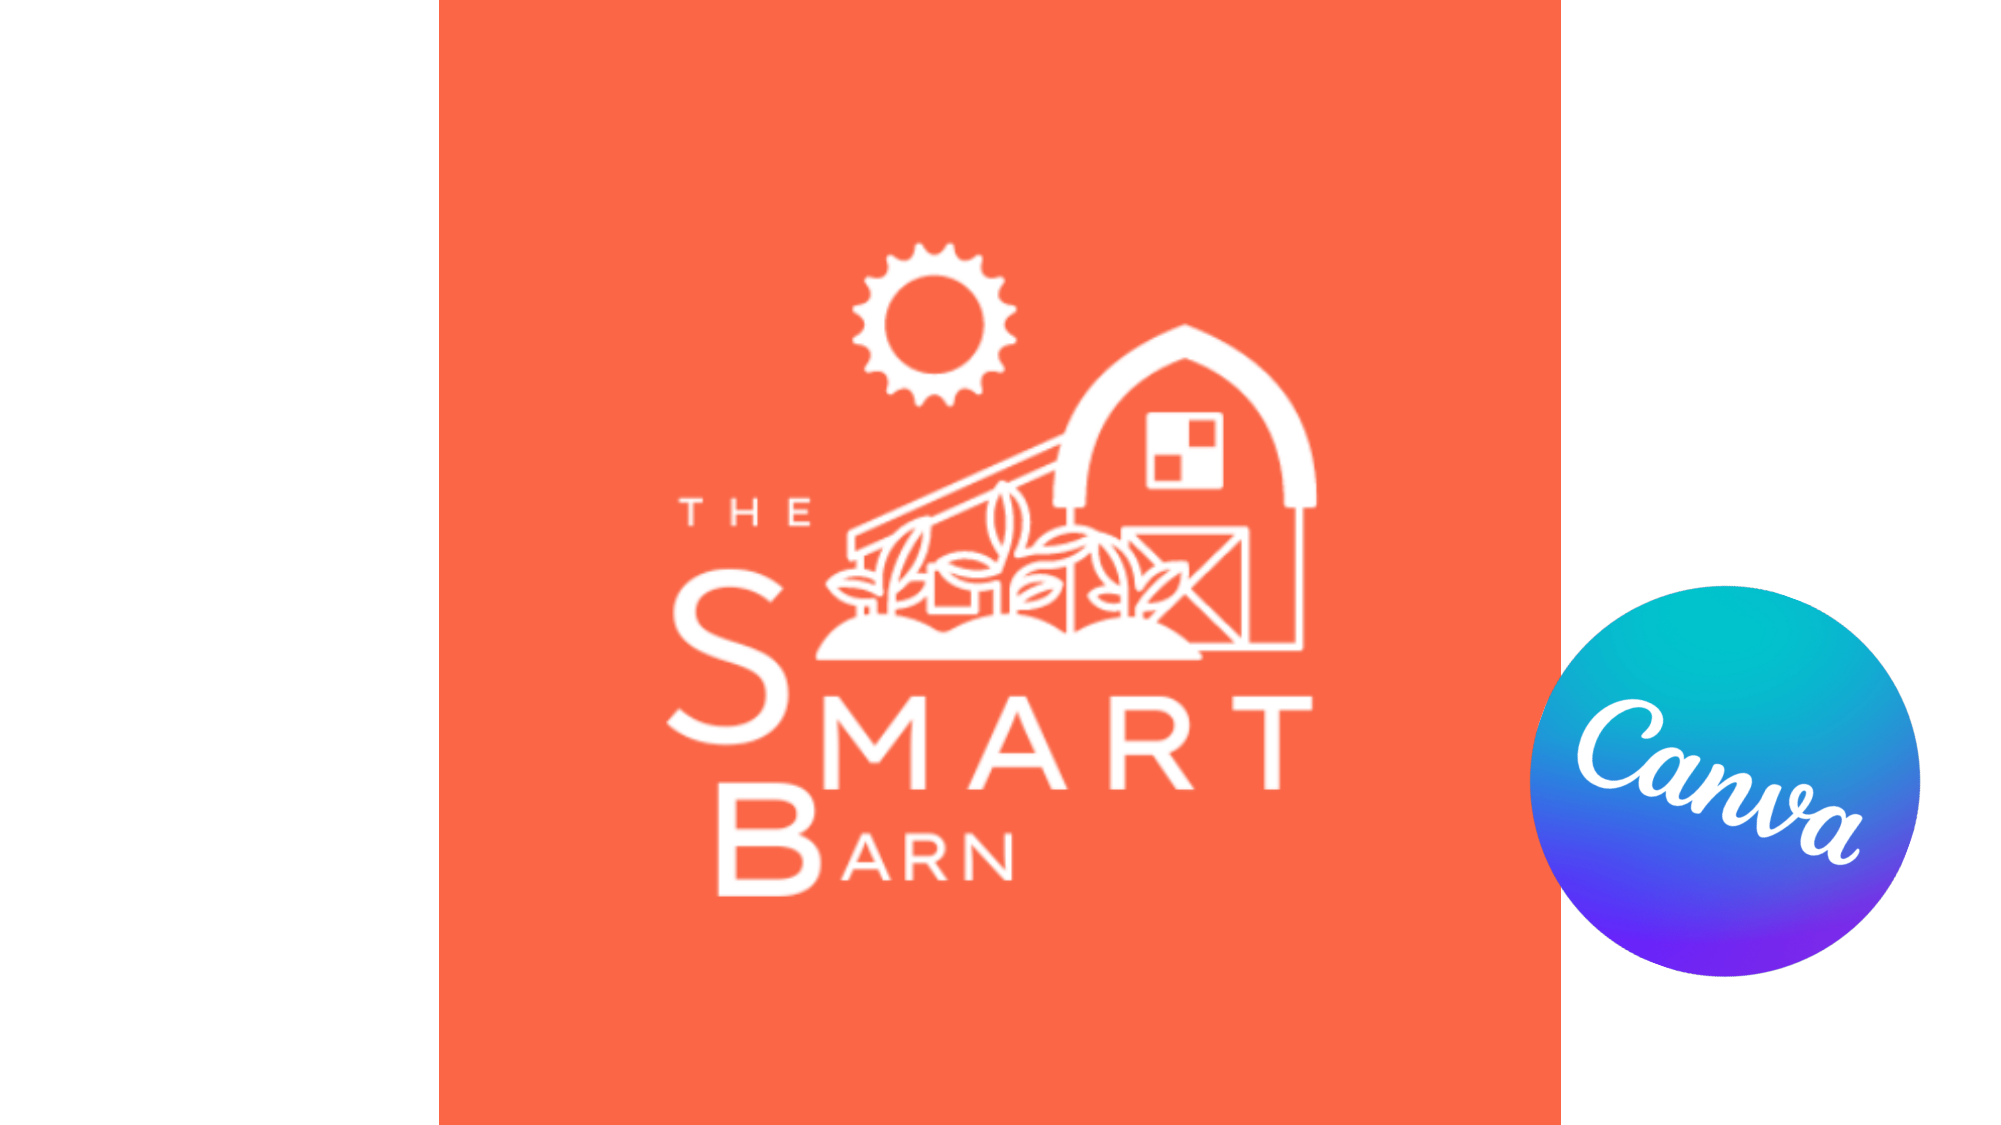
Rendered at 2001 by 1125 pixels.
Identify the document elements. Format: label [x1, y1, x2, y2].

picture [439, 0, 1975, 1125]
